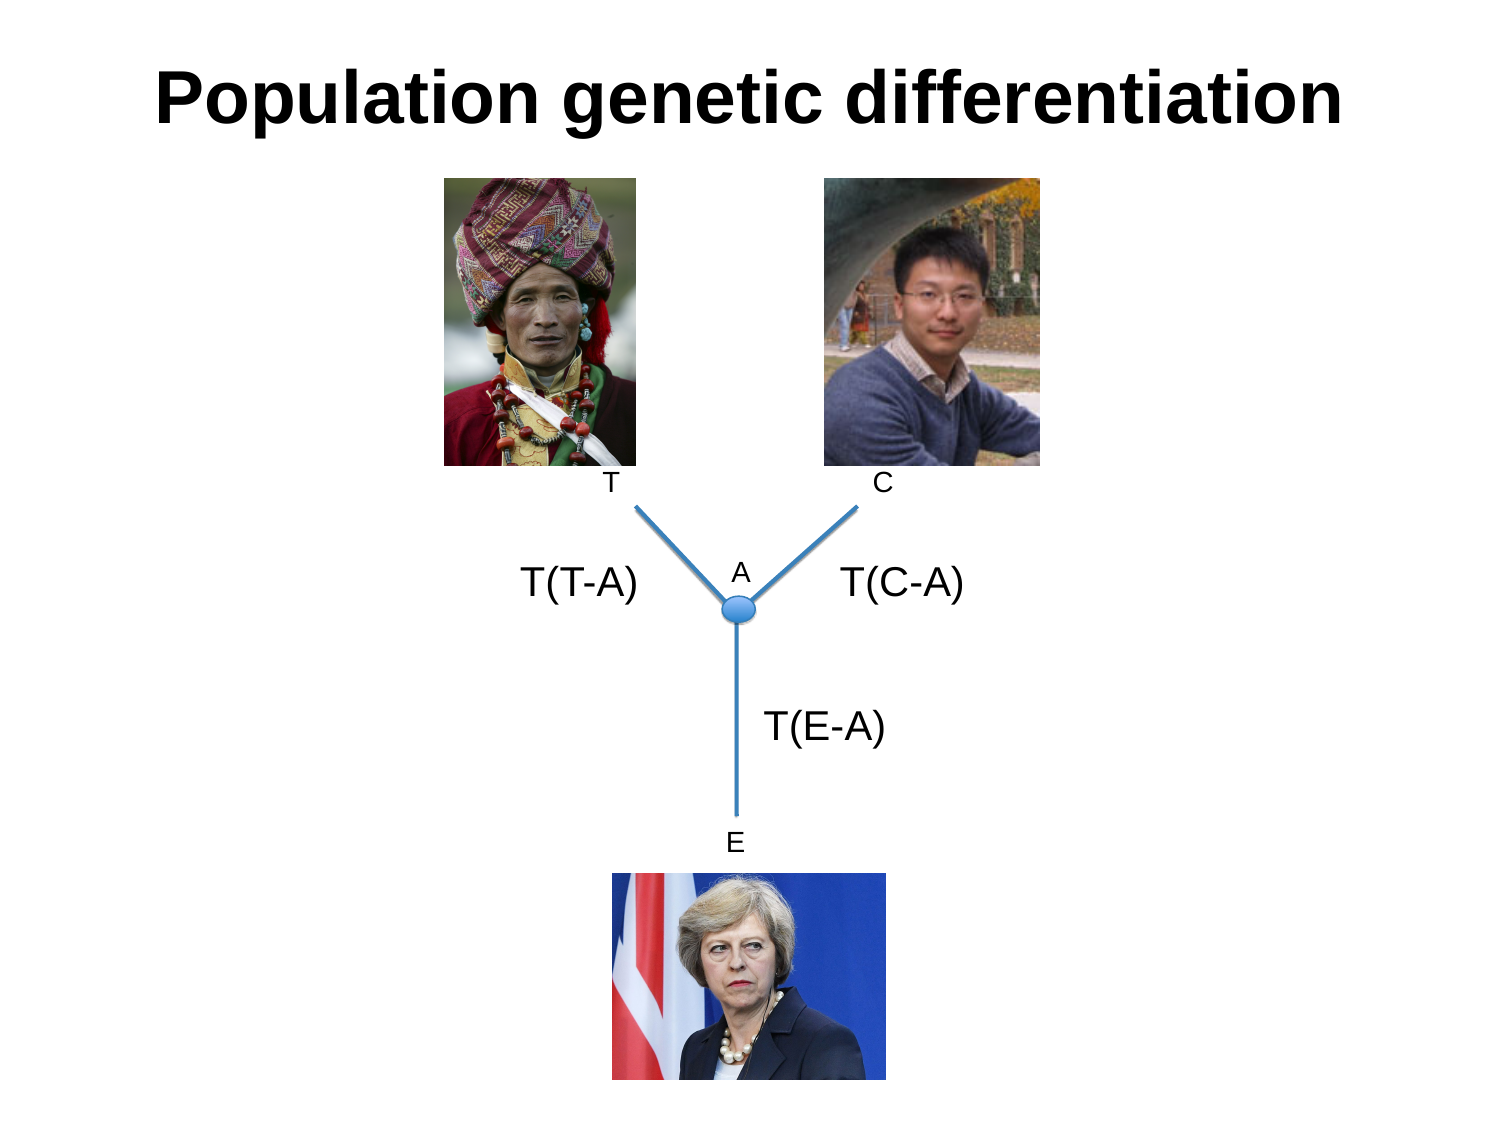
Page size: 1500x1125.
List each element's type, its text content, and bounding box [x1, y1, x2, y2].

picture [612, 873, 886, 1080]
text_box T(T-A) [505, 547, 654, 613]
text_box T(E-A) [748, 691, 902, 757]
text_box A [716, 545, 766, 596]
text_box C [857, 455, 909, 506]
picture [824, 233, 1040, 466]
text_box E [711, 816, 761, 866]
title [75, 188, 1425, 233]
text_box [722, 596, 756, 623]
text_box T(C-A) [824, 547, 980, 613]
text_box T [587, 455, 636, 506]
text_box Population genetic differentiation [74, 0, 1425, 188]
picture [444, 233, 636, 466]
